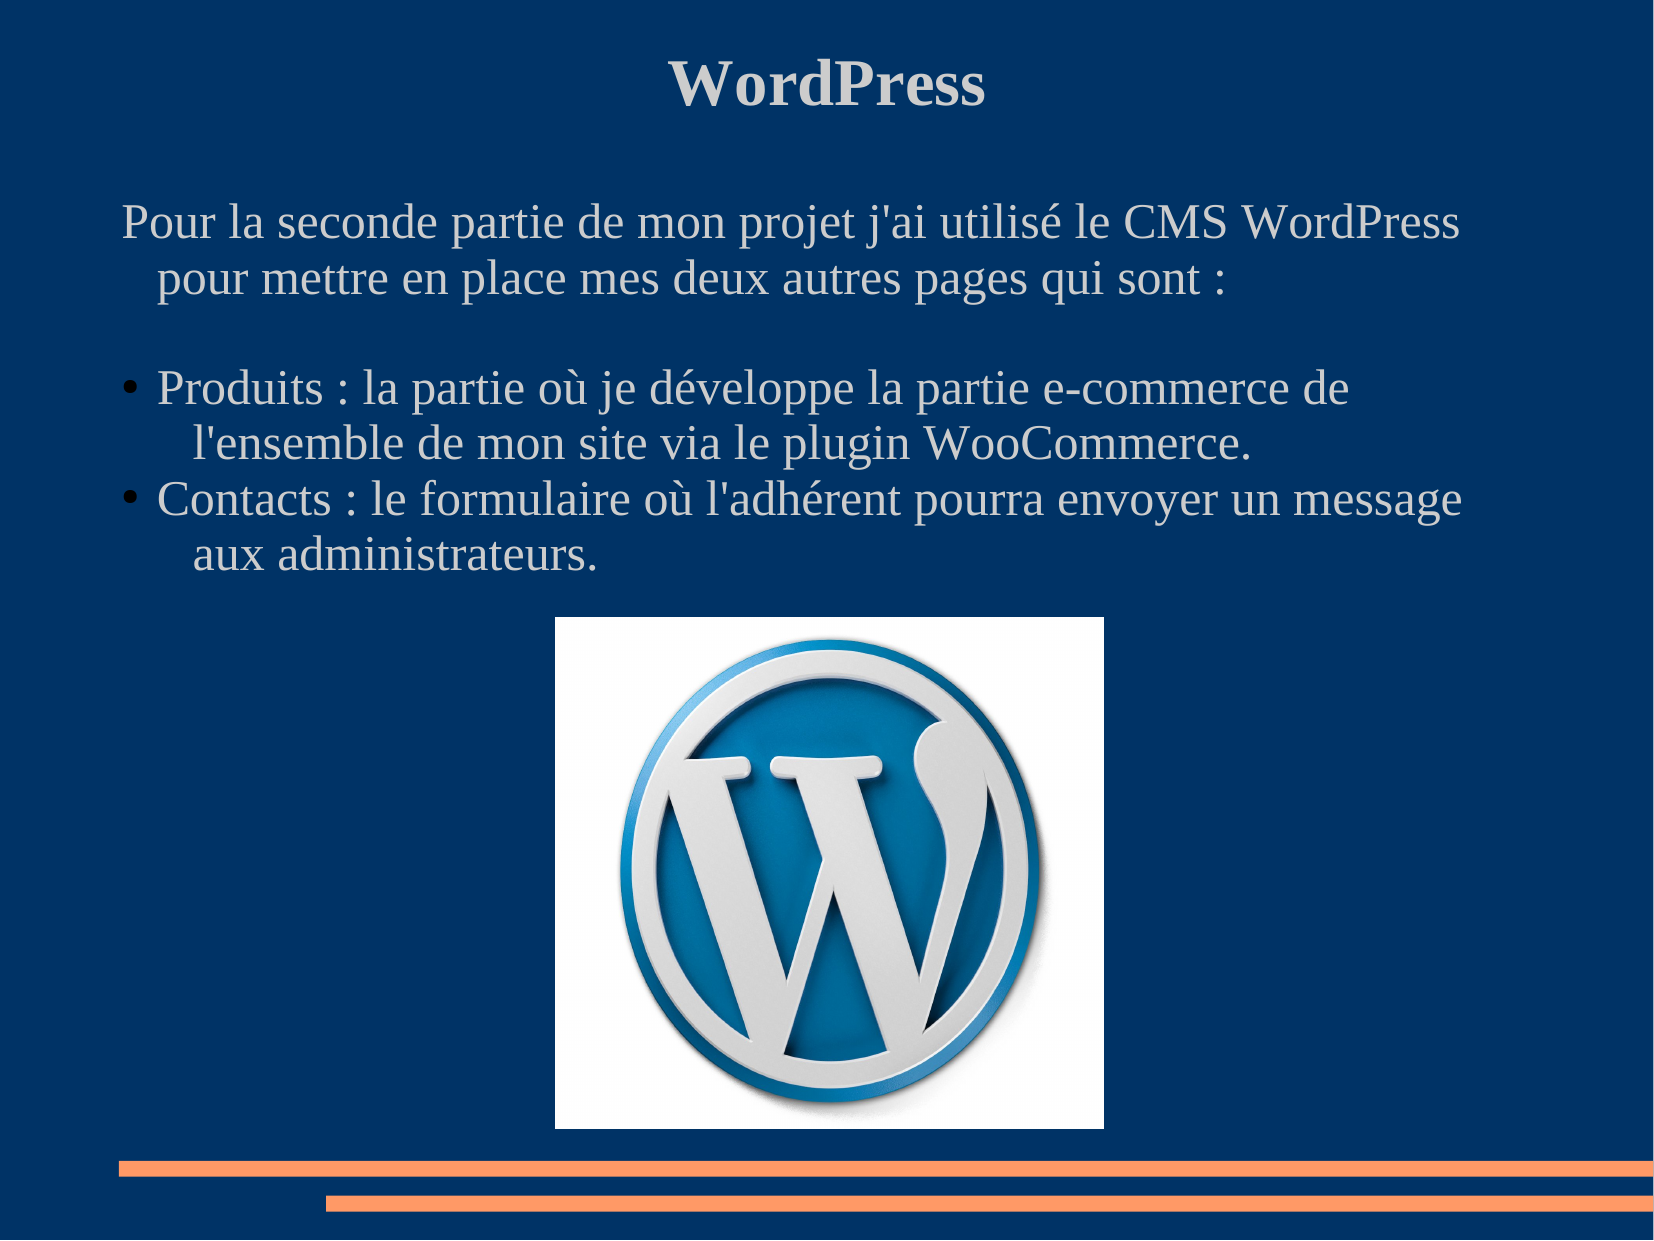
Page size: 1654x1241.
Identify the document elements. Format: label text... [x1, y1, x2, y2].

picture [555, 617, 1104, 1129]
subtitle WordPress Pour la seconde partie de mon projet j'ai utilisé le CMS WordPress pour mettre en place mes deux autres pages qui sont : Produits : la partie où je développe la partie e-commerce de l'ensemble de mon site via le plugin WooCommerce. Contacts : le formulaire où l'adhérent pourra envoyer un message aux administrateurs. [121, 46, 1534, 1241]
